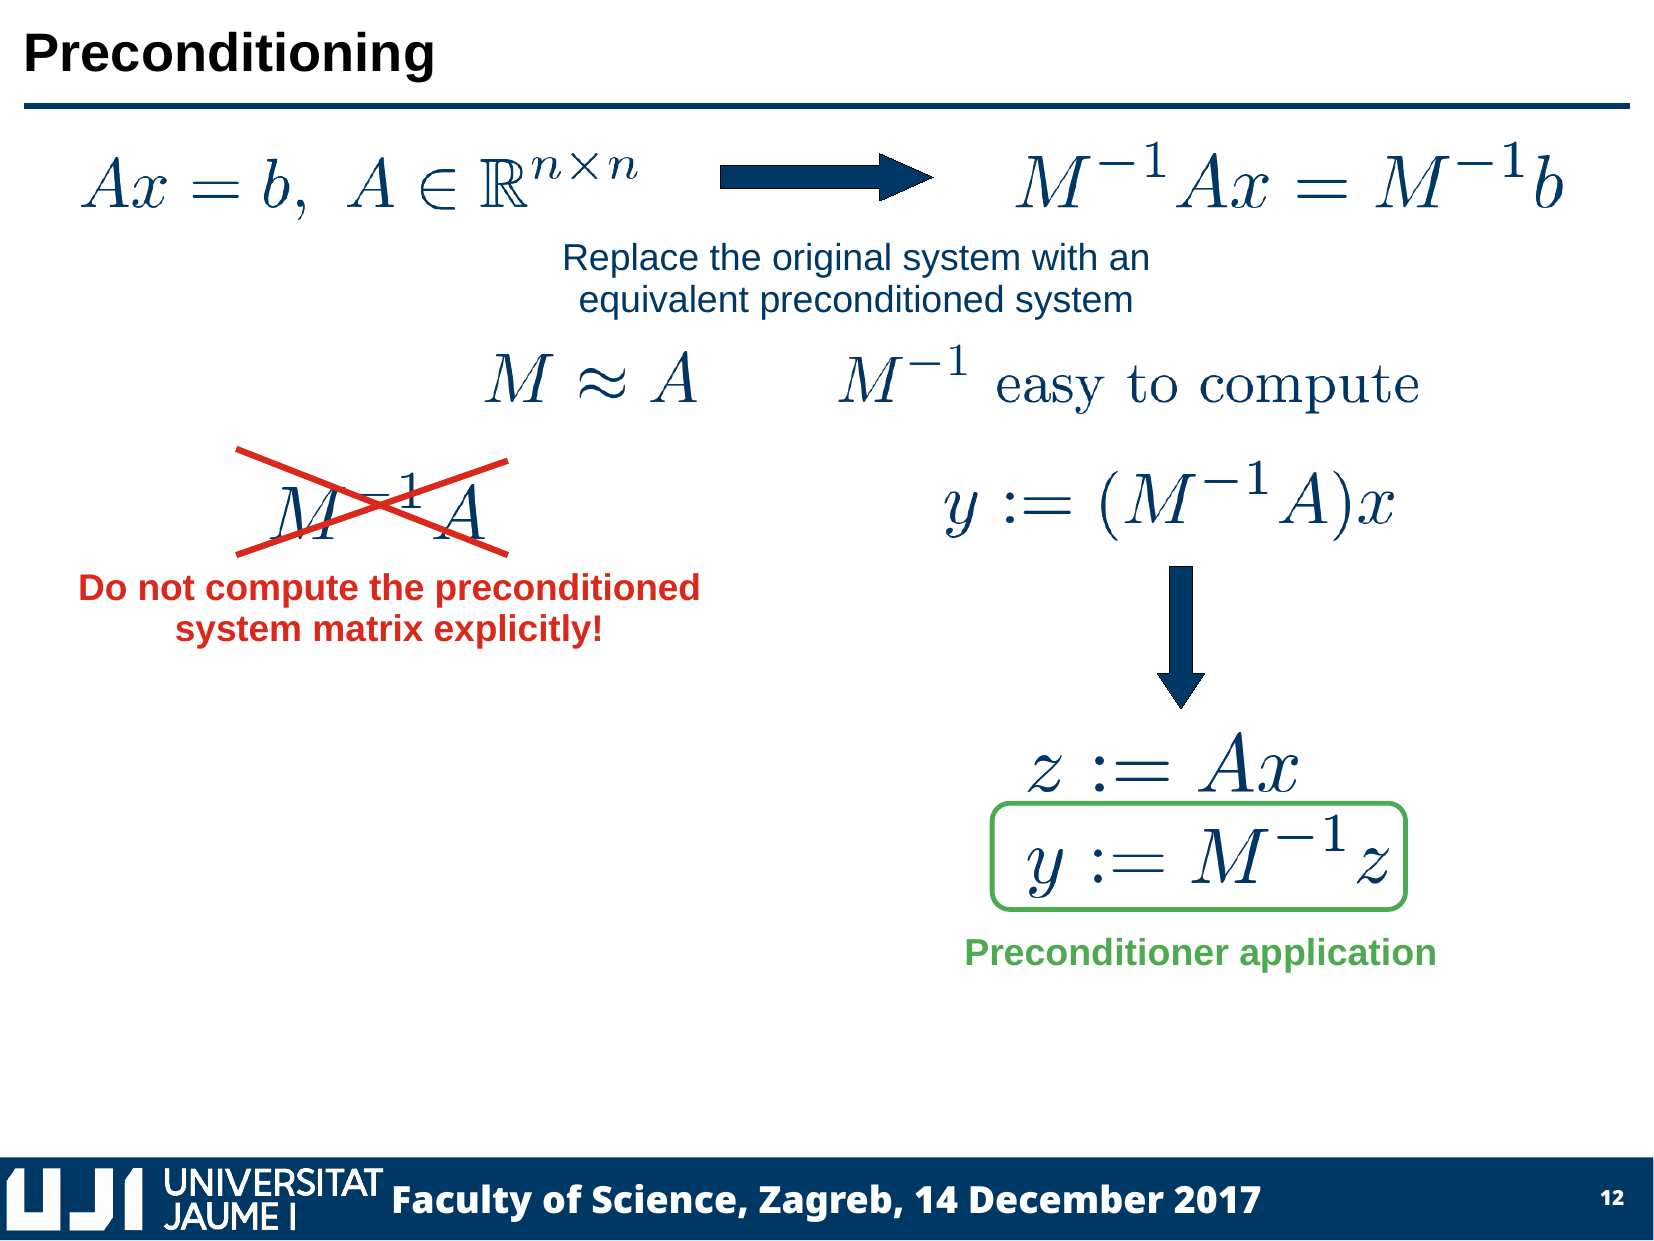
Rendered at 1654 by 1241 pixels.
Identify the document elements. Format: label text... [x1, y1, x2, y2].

text_box Do not compute the preconditioned system matrix explicitly! [0, 566, 733, 650]
list Replace the original system with an equivalent preconditioned system [437, 236, 1205, 343]
picture [838, 344, 1418, 414]
picture [484, 351, 697, 402]
picture [0, 1158, 390, 1241]
picture [944, 460, 1394, 541]
picture [1027, 814, 1389, 898]
picture [1027, 732, 1298, 792]
title Preconditioning [23, 0, 1630, 107]
text_box Preconditioner application [949, 923, 1453, 981]
picture [391, 473, 485, 539]
picture [295, 509, 455, 539]
picture [269, 472, 368, 539]
text_box [1157, 566, 1205, 709]
picture [307, 472, 462, 501]
text_box [720, 153, 934, 201]
picture [81, 153, 638, 220]
picture [1015, 141, 1563, 208]
